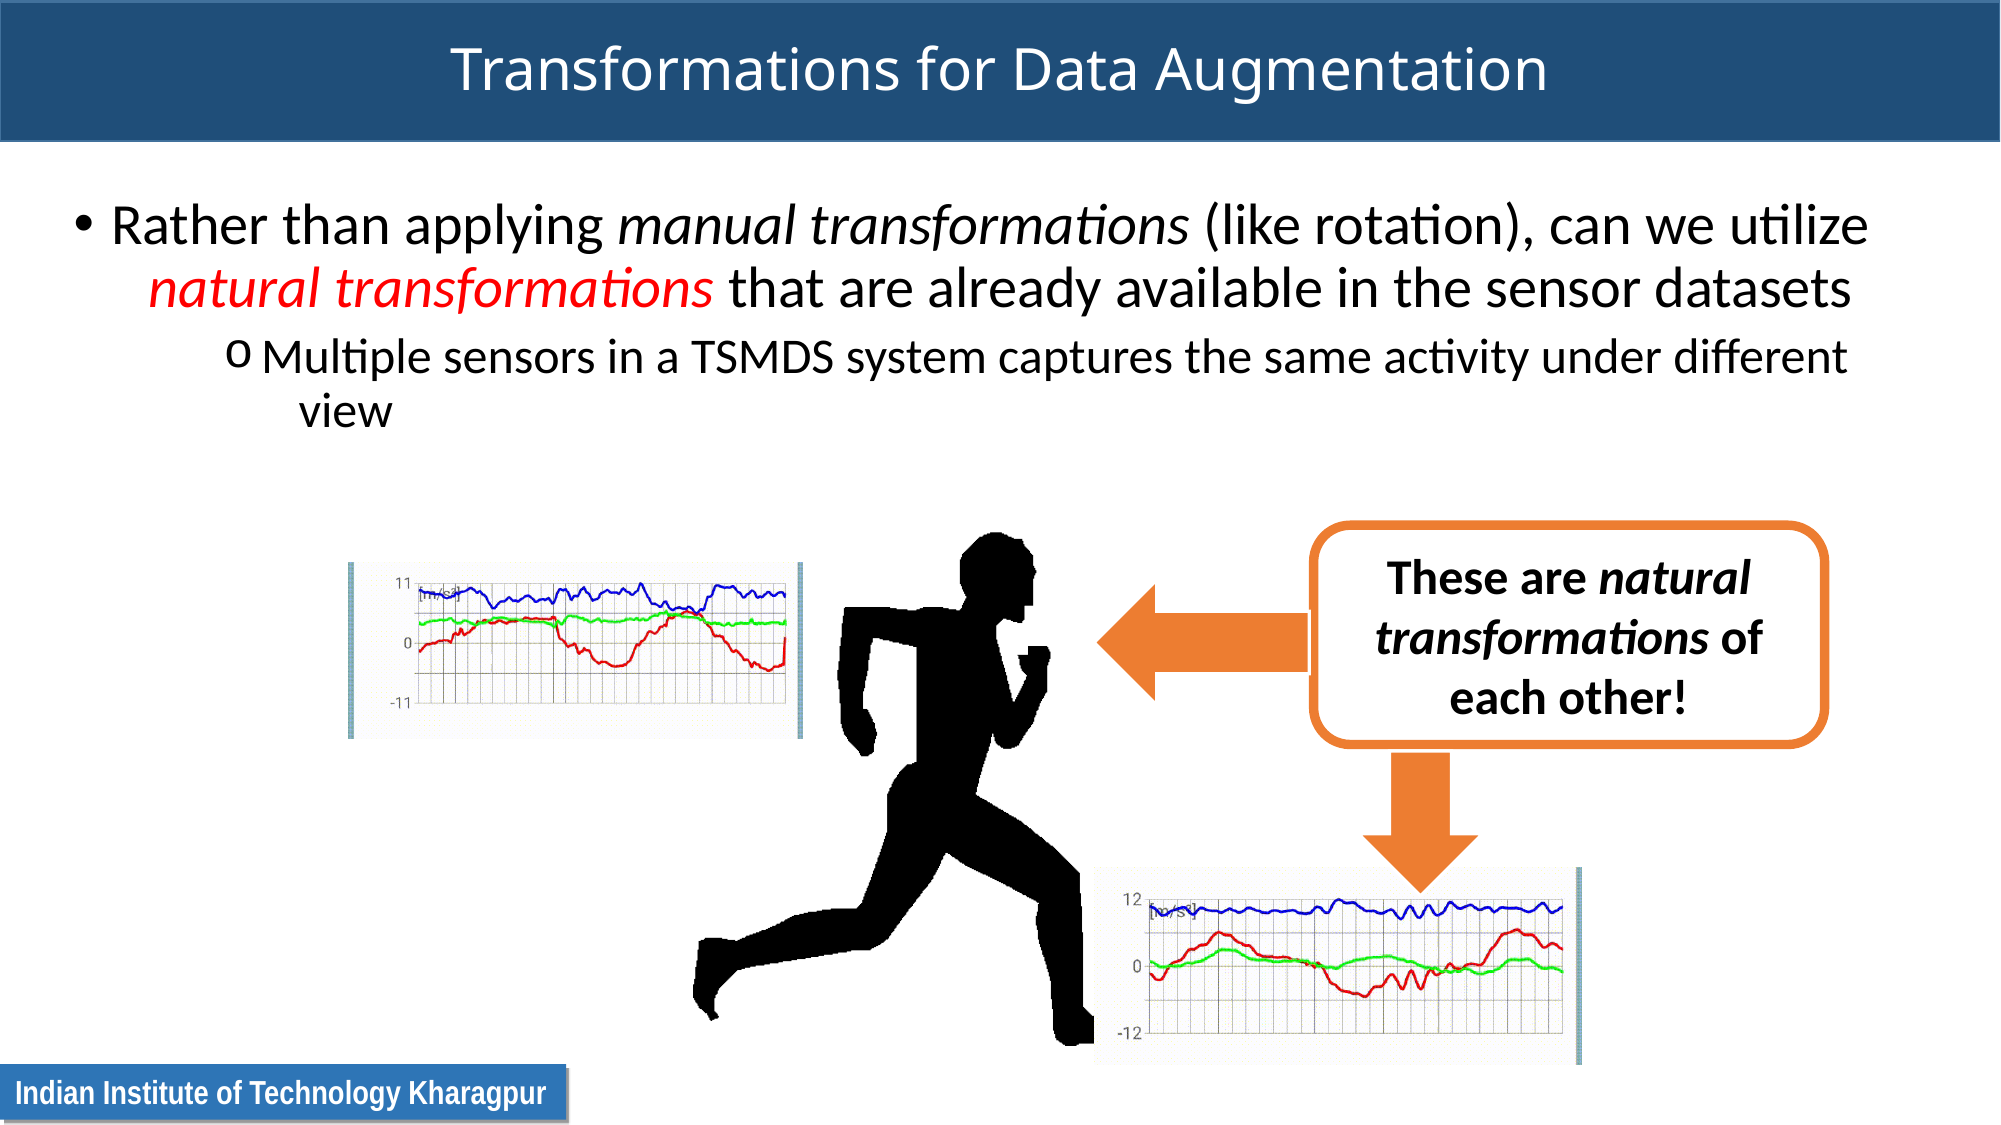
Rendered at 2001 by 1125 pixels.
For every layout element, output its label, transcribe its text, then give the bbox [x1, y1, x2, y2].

text_box [1094, 579, 1310, 706]
list Rather than applying manual transformations (like rotation), can we utilize natural transformations that are already available in the sensor datasets Multiple sensors in a TSMDS system captures the same activity under different view [58, 186, 1954, 1065]
text_box [1358, 751, 1483, 896]
text_box These are natural transformations of each other! [1313, 525, 1825, 745]
title Transformations for Data Augmentation [0, 1, 2000, 141]
picture [348, 491, 1582, 1065]
